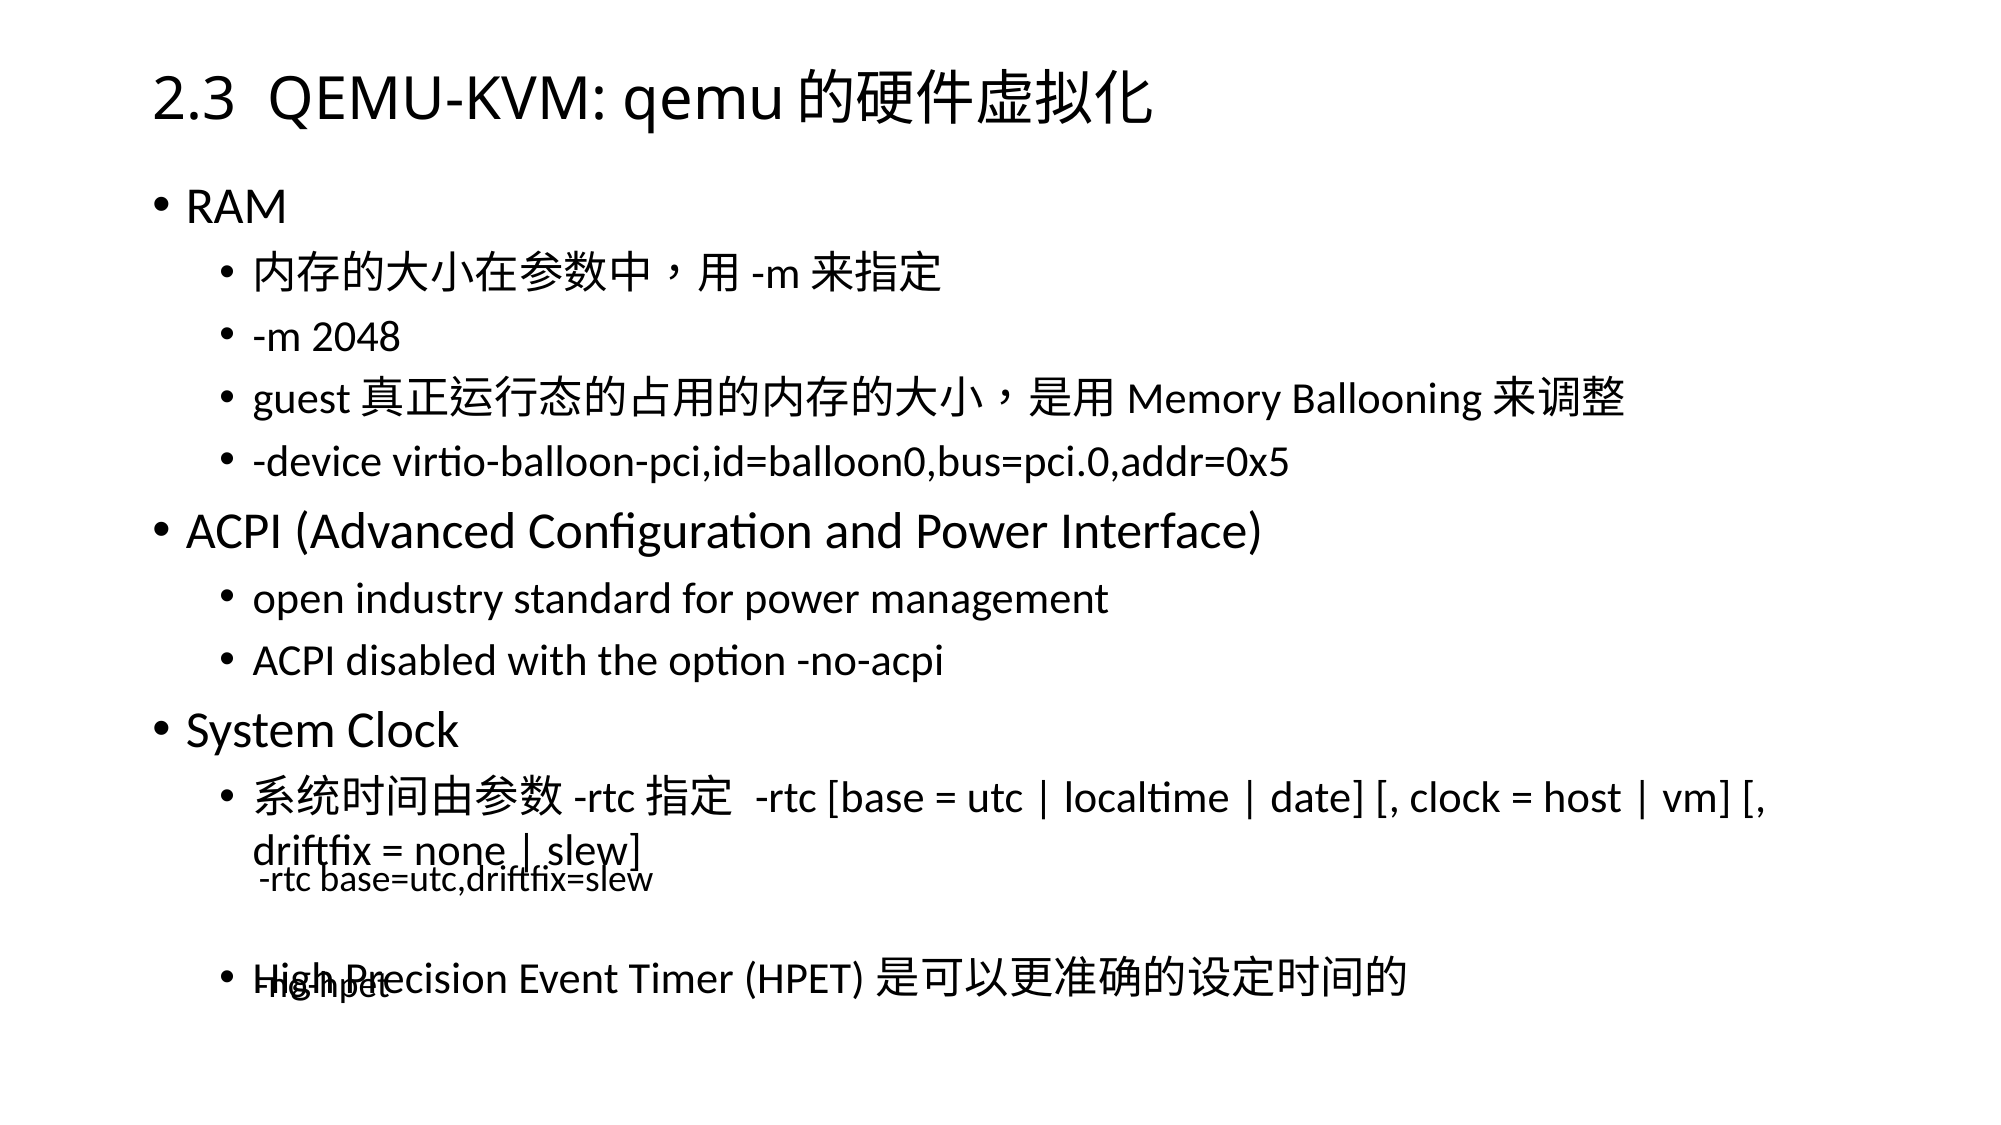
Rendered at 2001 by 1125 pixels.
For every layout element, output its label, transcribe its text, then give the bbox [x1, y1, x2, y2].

text_box -rtc base=utc,driftfix=slew [244, 846, 669, 907]
title 2.3 QEMU-KVM: qemu的硬件虚拟化 [137, 59, 1863, 140]
text_box -no-hpet [242, 952, 405, 1013]
list RAM 内存的大小在参数中，用-m来指定 -m 2048 guest真正运行态的占用的内存的大小，是用Memory Ballooning来调整 -device virtio-balloon-pci,id=balloon0,bus=pci.0,addr=0x5 ACPI (Advanced Configuration and Power Interface) open industry standard for power management ACPI disabled with the option -no-acpi System Clock 系统时间由参数-rtc指定 -rtc [base = utc | localtime | date] [, clock = host | vm] [, driftfix = none | slew] High Precision Event Timer (HPET)是可以更准确的设定时间的 [137, 171, 1863, 1014]
